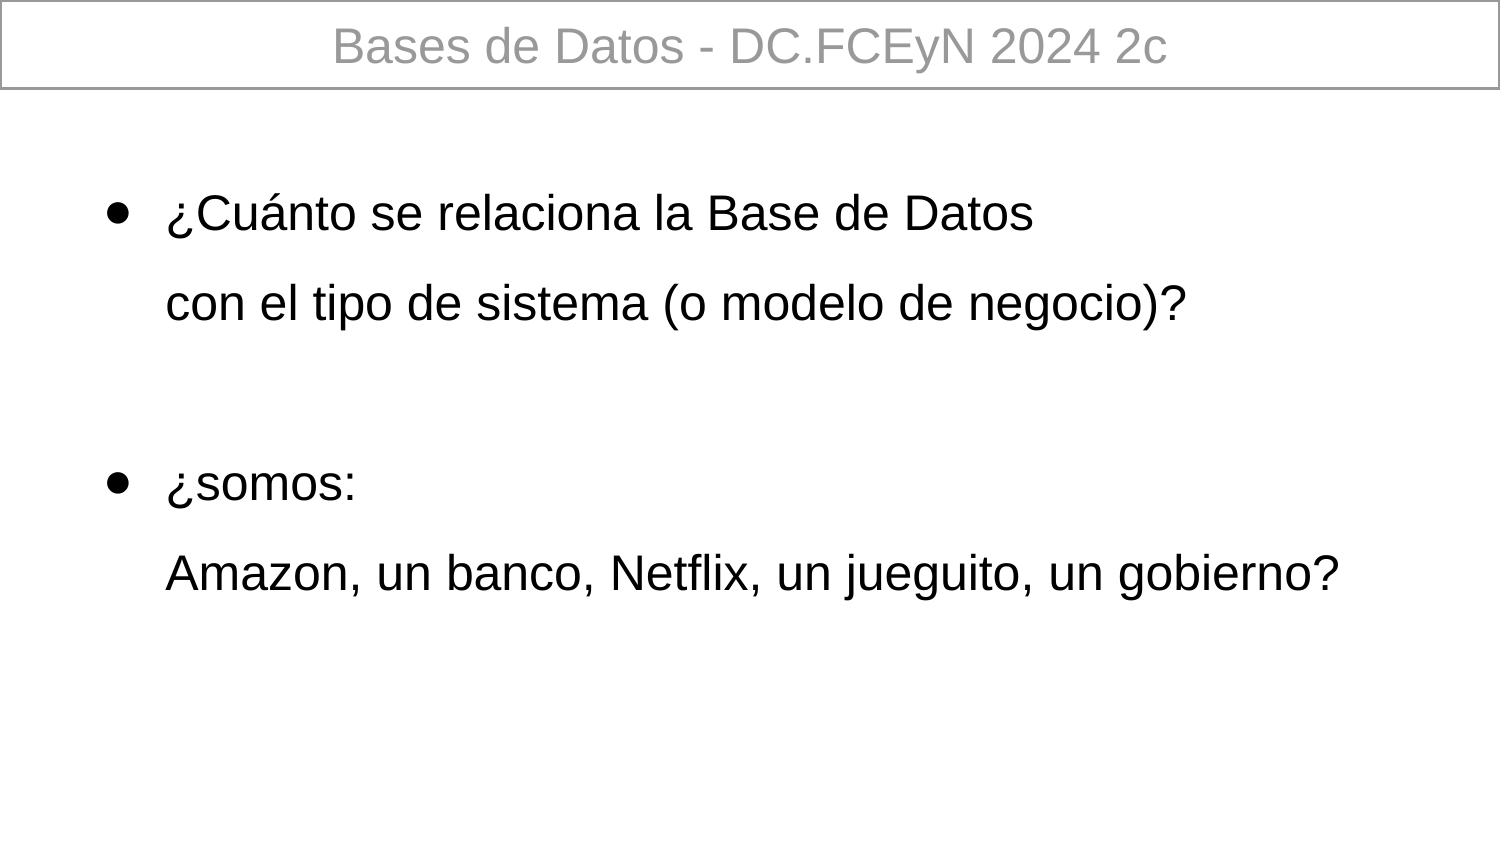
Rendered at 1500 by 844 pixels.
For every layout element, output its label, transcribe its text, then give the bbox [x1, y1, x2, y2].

title Bases de Datos - DC.FCEyN 2024 2c [0, 0, 1500, 89]
text_box ¿Cuánto se relaciona la Base de Datos con el tipo de sistema (o modelo de negocio)? ¿somos: Amazon, un banco, Netflix, un jueguito, un gobierno? [75, 135, 1432, 823]
